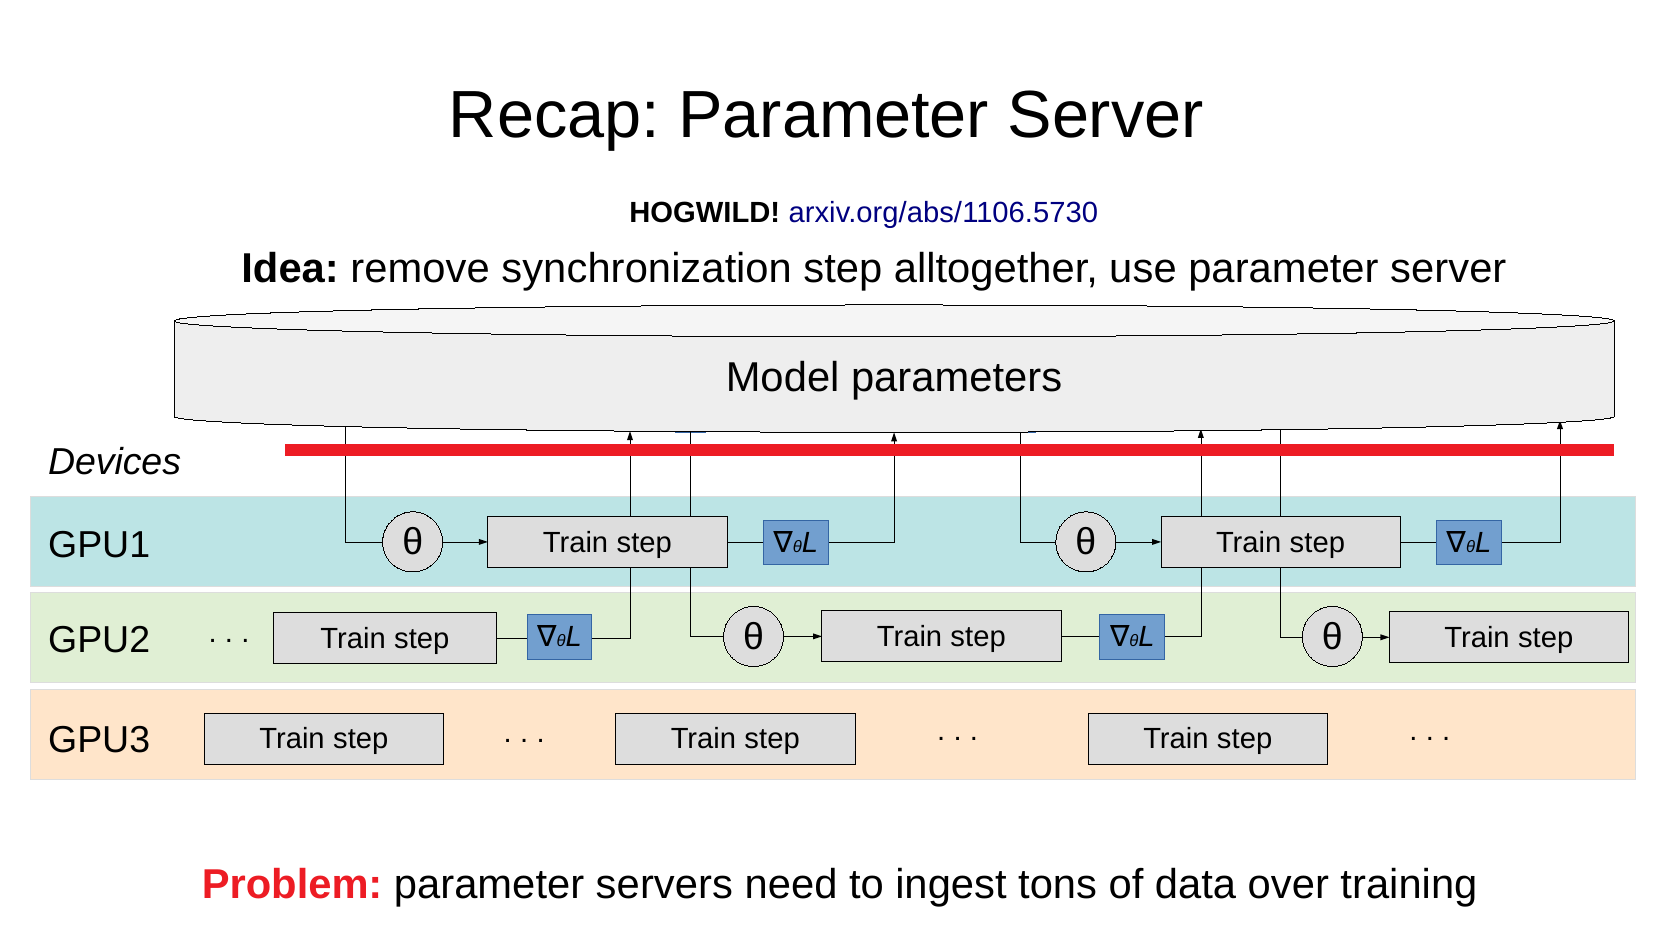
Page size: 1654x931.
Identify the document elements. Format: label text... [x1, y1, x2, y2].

title Recap: Parameter Server [82, 37, 1571, 193]
text_box [1202, 568, 1280, 587]
text_box GPU1 [33, 516, 226, 574]
text_box ∇θL [1436, 520, 1502, 565]
text_box [30, 496, 630, 587]
text_box . . . [193, 608, 304, 689]
text_box Train step [487, 516, 728, 568]
text_box θ [1302, 606, 1363, 667]
text_box Train step [204, 713, 444, 765]
text_box Train step [615, 713, 856, 765]
text_box Train step [1389, 611, 1629, 663]
text_box Train step [821, 610, 1062, 662]
text_box . . . [1530, 612, 1641, 693]
text_box ∇θL [527, 614, 592, 660]
text_box [1281, 592, 1636, 637]
text_box Train step [1161, 516, 1401, 568]
text_box GPU3 [33, 711, 226, 768]
text_box [691, 496, 894, 542]
text_box . . . [1394, 706, 1505, 788]
text_box ∇θL [763, 520, 829, 565]
text_box [1021, 496, 1201, 542]
text_box [30, 592, 630, 683]
text_box GPU2 [33, 610, 193, 668]
text_box [631, 496, 690, 516]
text_box [1281, 496, 1636, 587]
text_box [691, 592, 1201, 636]
text_box θ [723, 606, 784, 667]
text_box [346, 496, 630, 542]
subtitle HOGWILD! arxiv.org/abs/1106.5730 [523, 163, 1205, 237]
text_box . . . [922, 706, 1032, 788]
text_box Train step [1088, 713, 1328, 765]
text_box Devices [33, 433, 226, 491]
text_box [631, 568, 690, 587]
text_box θ [1055, 511, 1116, 572]
text_box [30, 689, 1636, 780]
text_box Problem: parameter servers need to ingest tons of data over training [60, 853, 1621, 919]
text_box [691, 496, 1201, 587]
text_box [1281, 496, 1560, 542]
text_box ∇θL [1099, 614, 1165, 660]
text_box Model parameters [174, 321, 1615, 433]
text_box [1202, 496, 1280, 516]
text_box Idea: remove synchronization step alltogether, use parameter server [166, 237, 1582, 346]
text_box θ [382, 511, 443, 572]
text_box [304, 592, 1530, 683]
text_box Train step [304, 612, 497, 664]
text_box . . . [488, 708, 599, 790]
